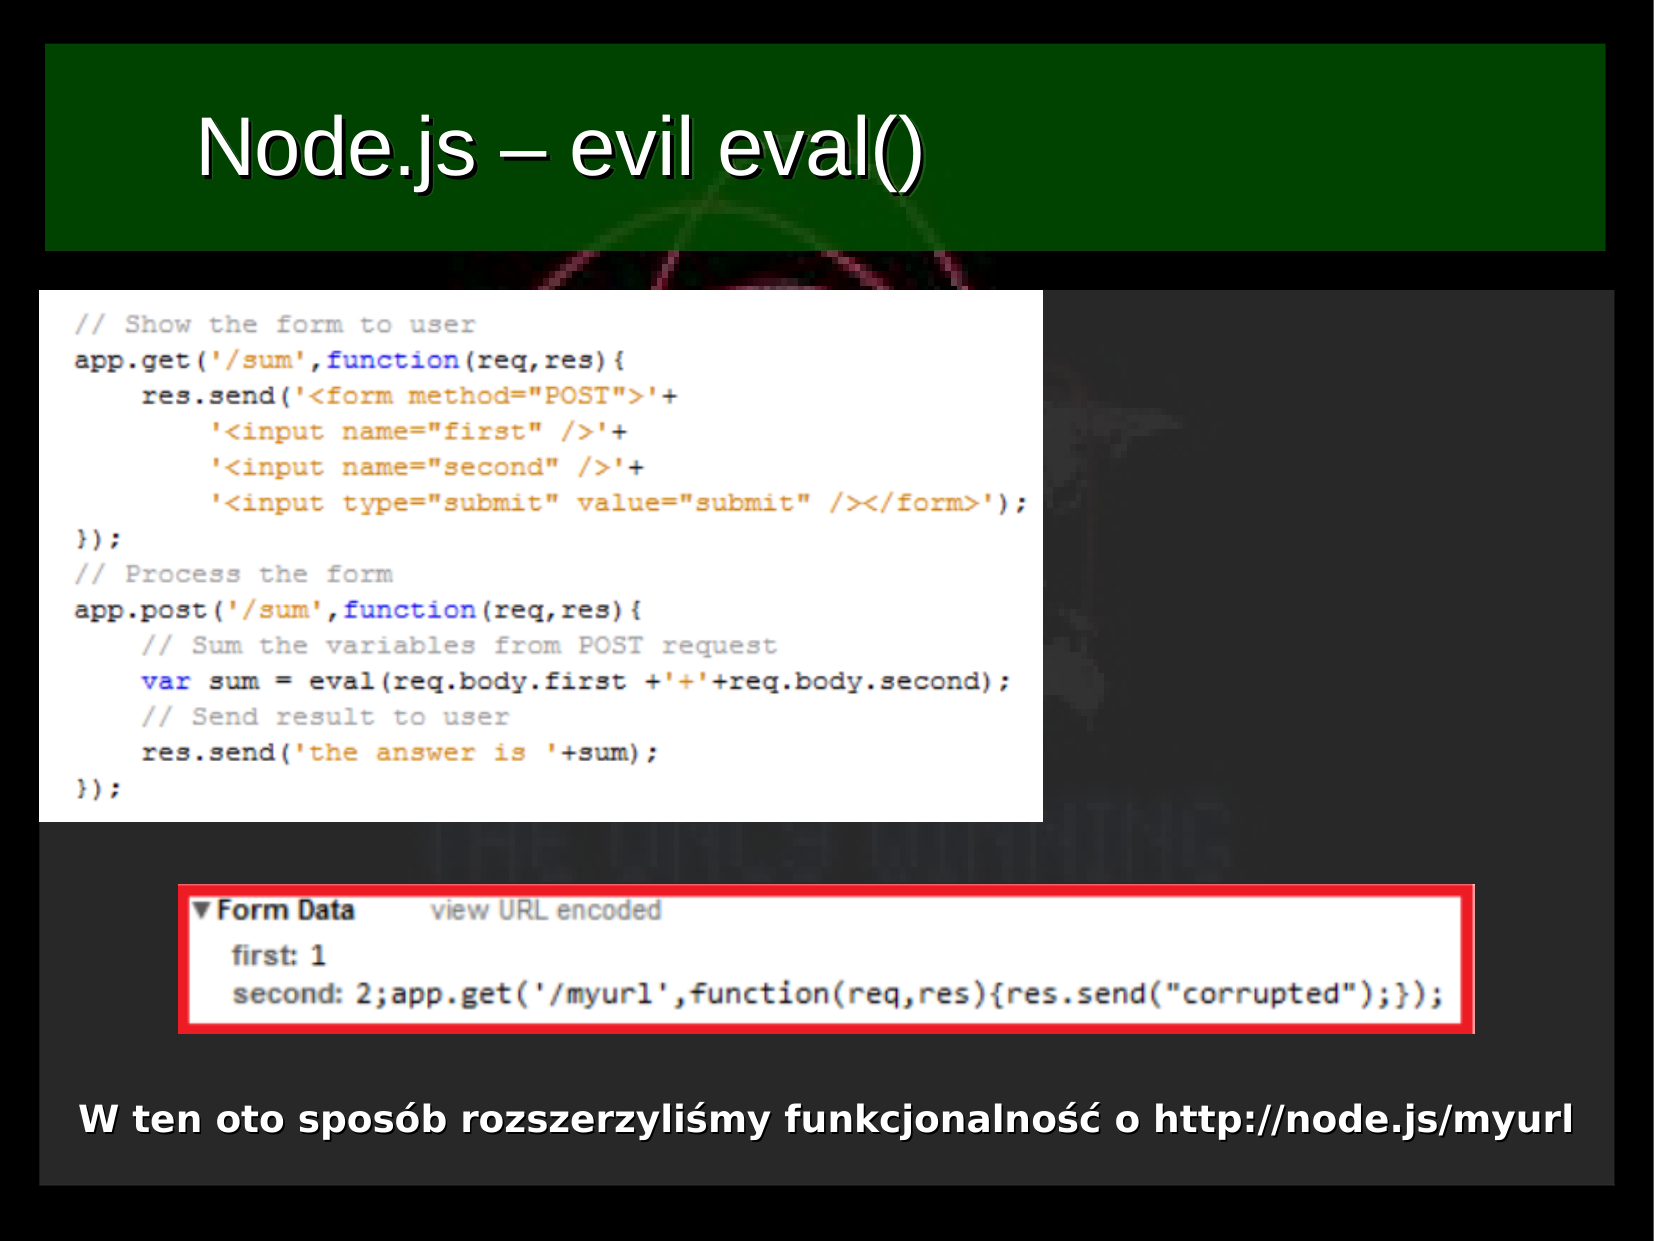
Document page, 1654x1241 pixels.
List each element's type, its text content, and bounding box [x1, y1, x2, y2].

text_box W ten oto sposób rozszerzyliśmy funkcjonalność o http://node.js/myurl [63, 1068, 1591, 1128]
title Node.js – evil eval() [45, 43, 1606, 251]
text_box [39, 290, 1615, 1186]
picture [0, 0, 1654, 1241]
